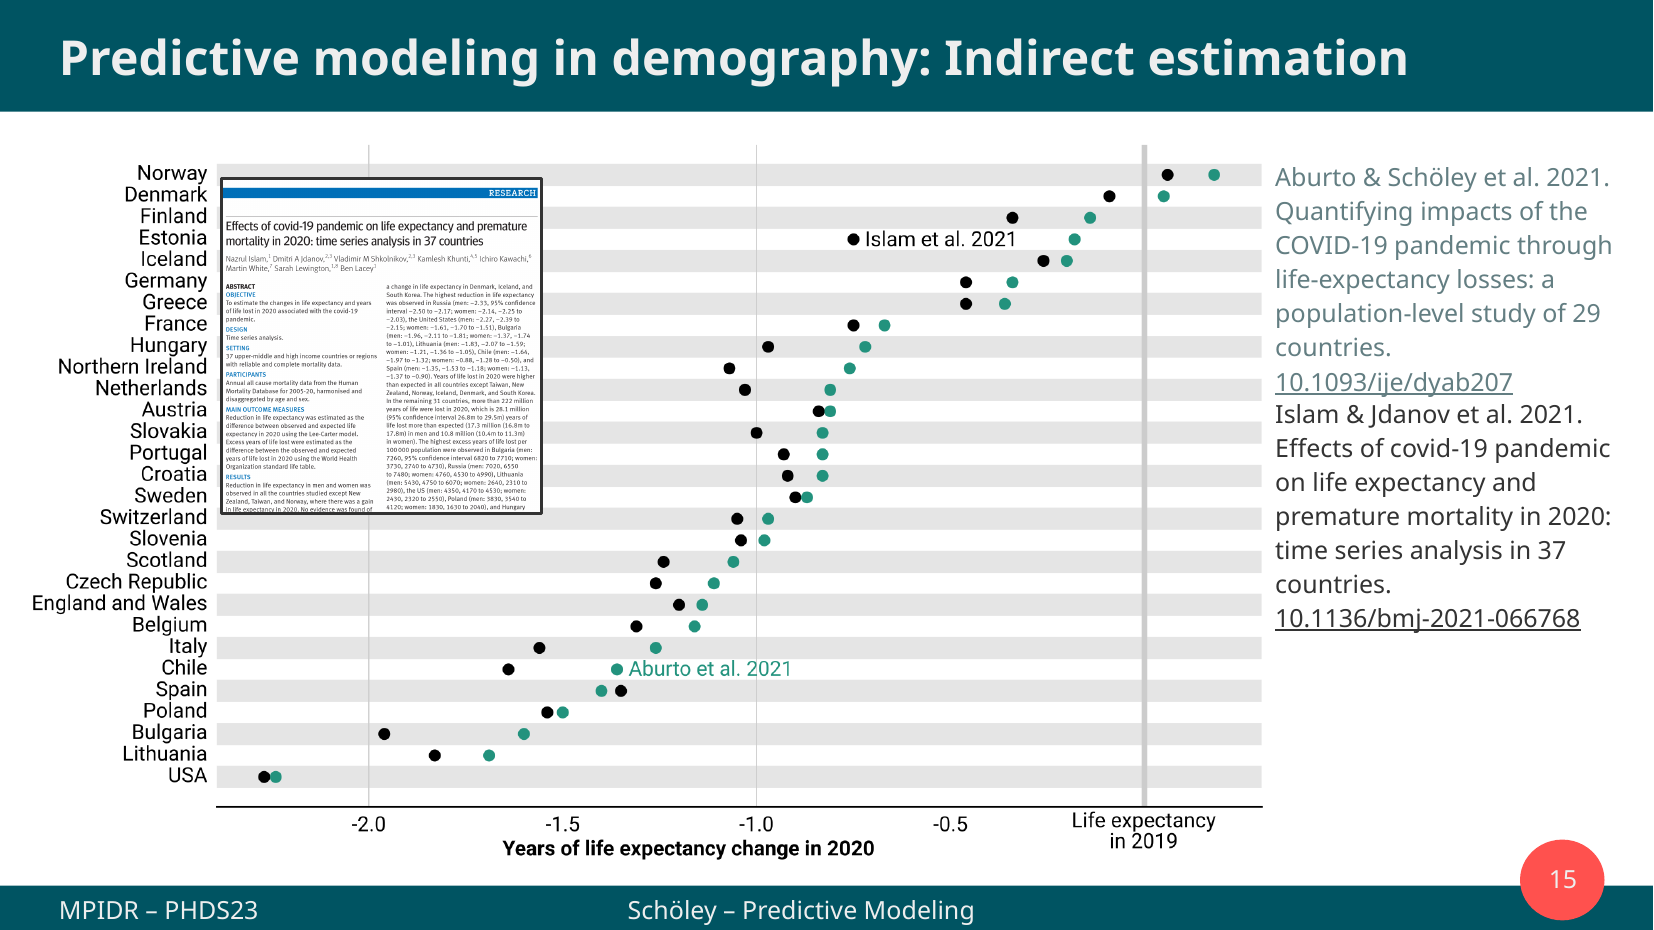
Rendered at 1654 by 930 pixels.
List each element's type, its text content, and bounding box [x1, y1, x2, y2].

title Predictive modeling in demography: Indirect estimation [58, 0, 1594, 117]
text_box Islam & Jdanov et al. 2021. Effects of covid-19 pandemic on life expectancy and premature mortality in 2020: time series analysis in 37 countries. 10.1136/bmj-2021-066768 [1260, 388, 1651, 614]
text_box Aburto & Schöley et al. 2021. Quantifying impacts of the COVID-19 pandemic through life-expectancy losses: a population-level study of 29 countries. 10.1093/ije/dyab207 [1260, 152, 1651, 378]
picture [21, 134, 1272, 871]
